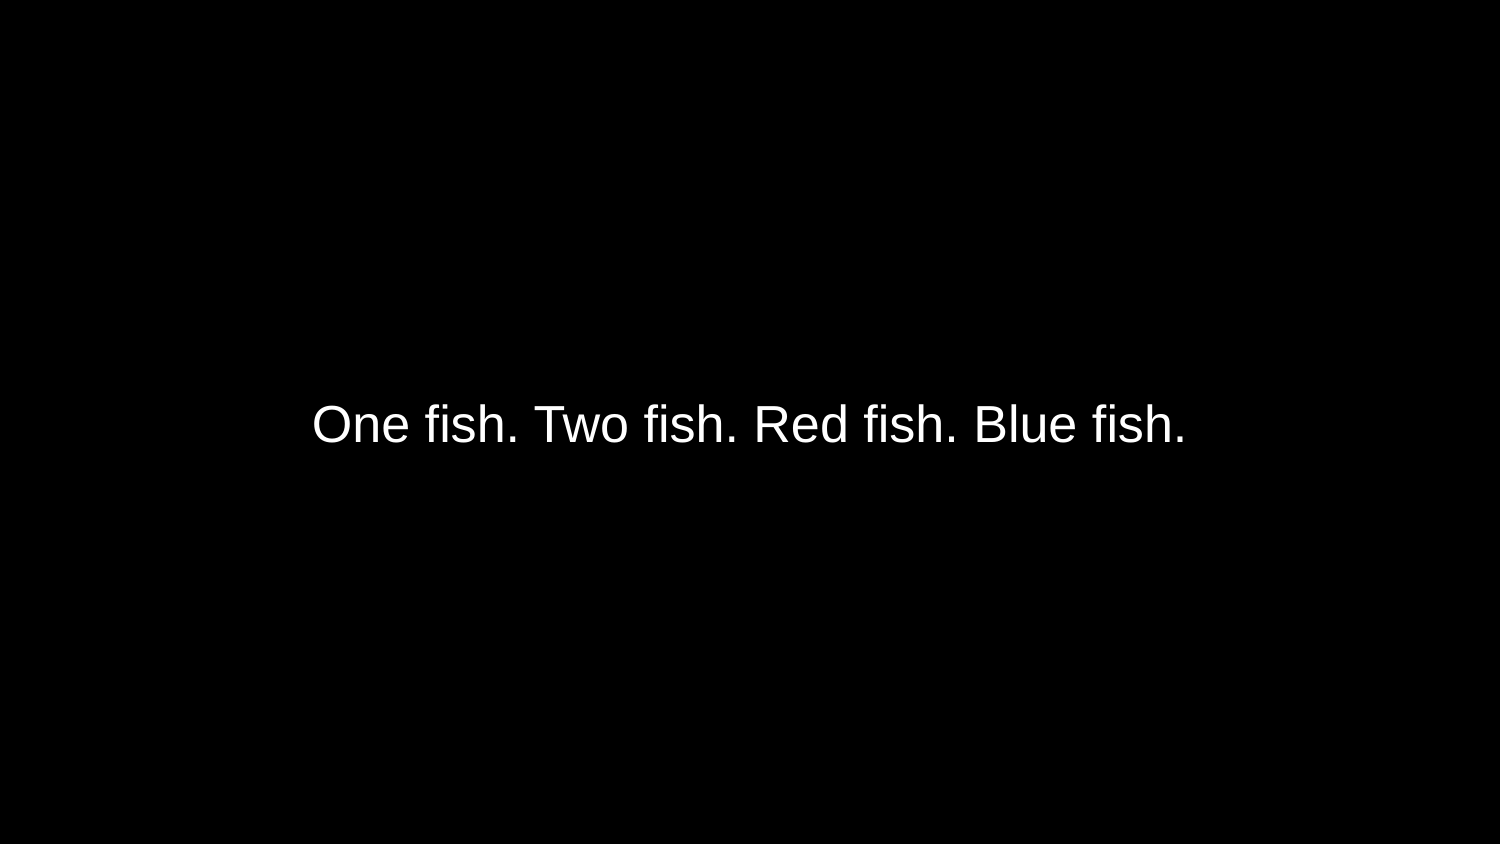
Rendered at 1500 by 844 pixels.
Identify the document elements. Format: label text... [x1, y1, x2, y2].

title One fish. Two fish. Red fish. Blue fish. [51, 352, 1449, 491]
